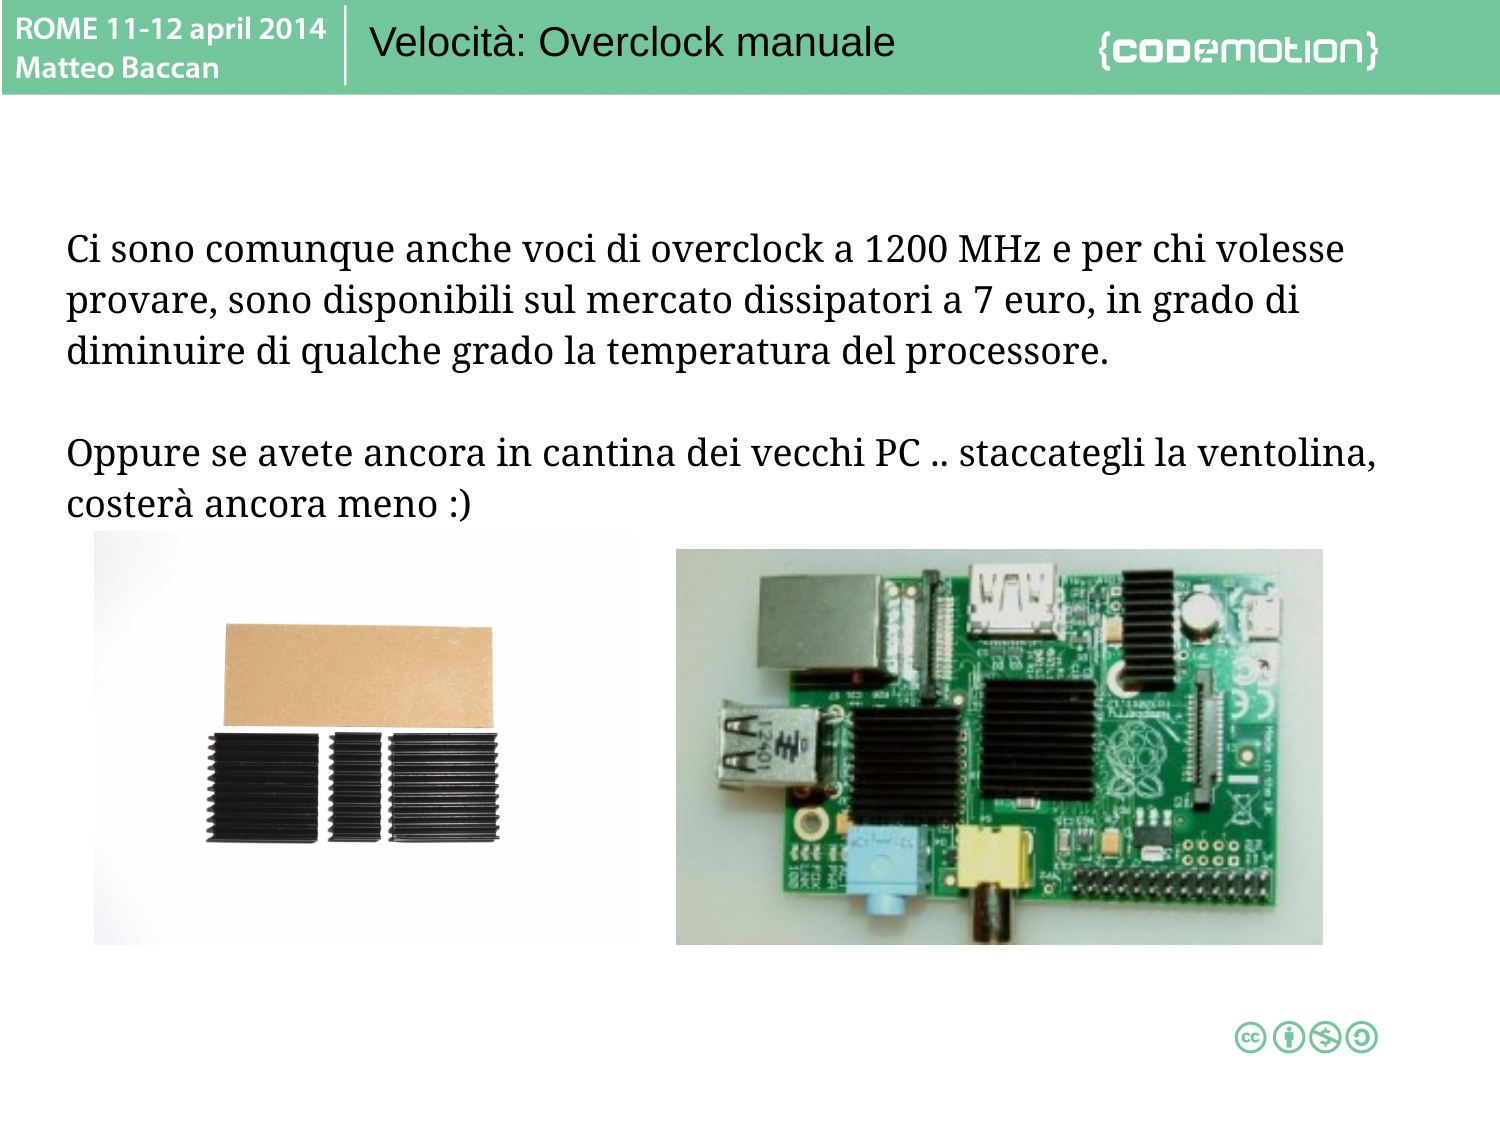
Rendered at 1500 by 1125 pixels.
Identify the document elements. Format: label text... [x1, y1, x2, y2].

picture [2, 0, 1500, 1125]
list Velocità: Overclock manuale [354, 11, 1380, 87]
text_box Ci sono comunque anche voci di overclock a 1200 MHz e per chi volesse provare, sono disponibili sul mercato dissipatori a 7 euro, in grado di diminuire di qualche grado la temperatura del processore. Oppure se avete ancora in cantina dei vecchi PC .. staccategli la ventolina, costerà ancora meno :) [51, 214, 1441, 1047]
